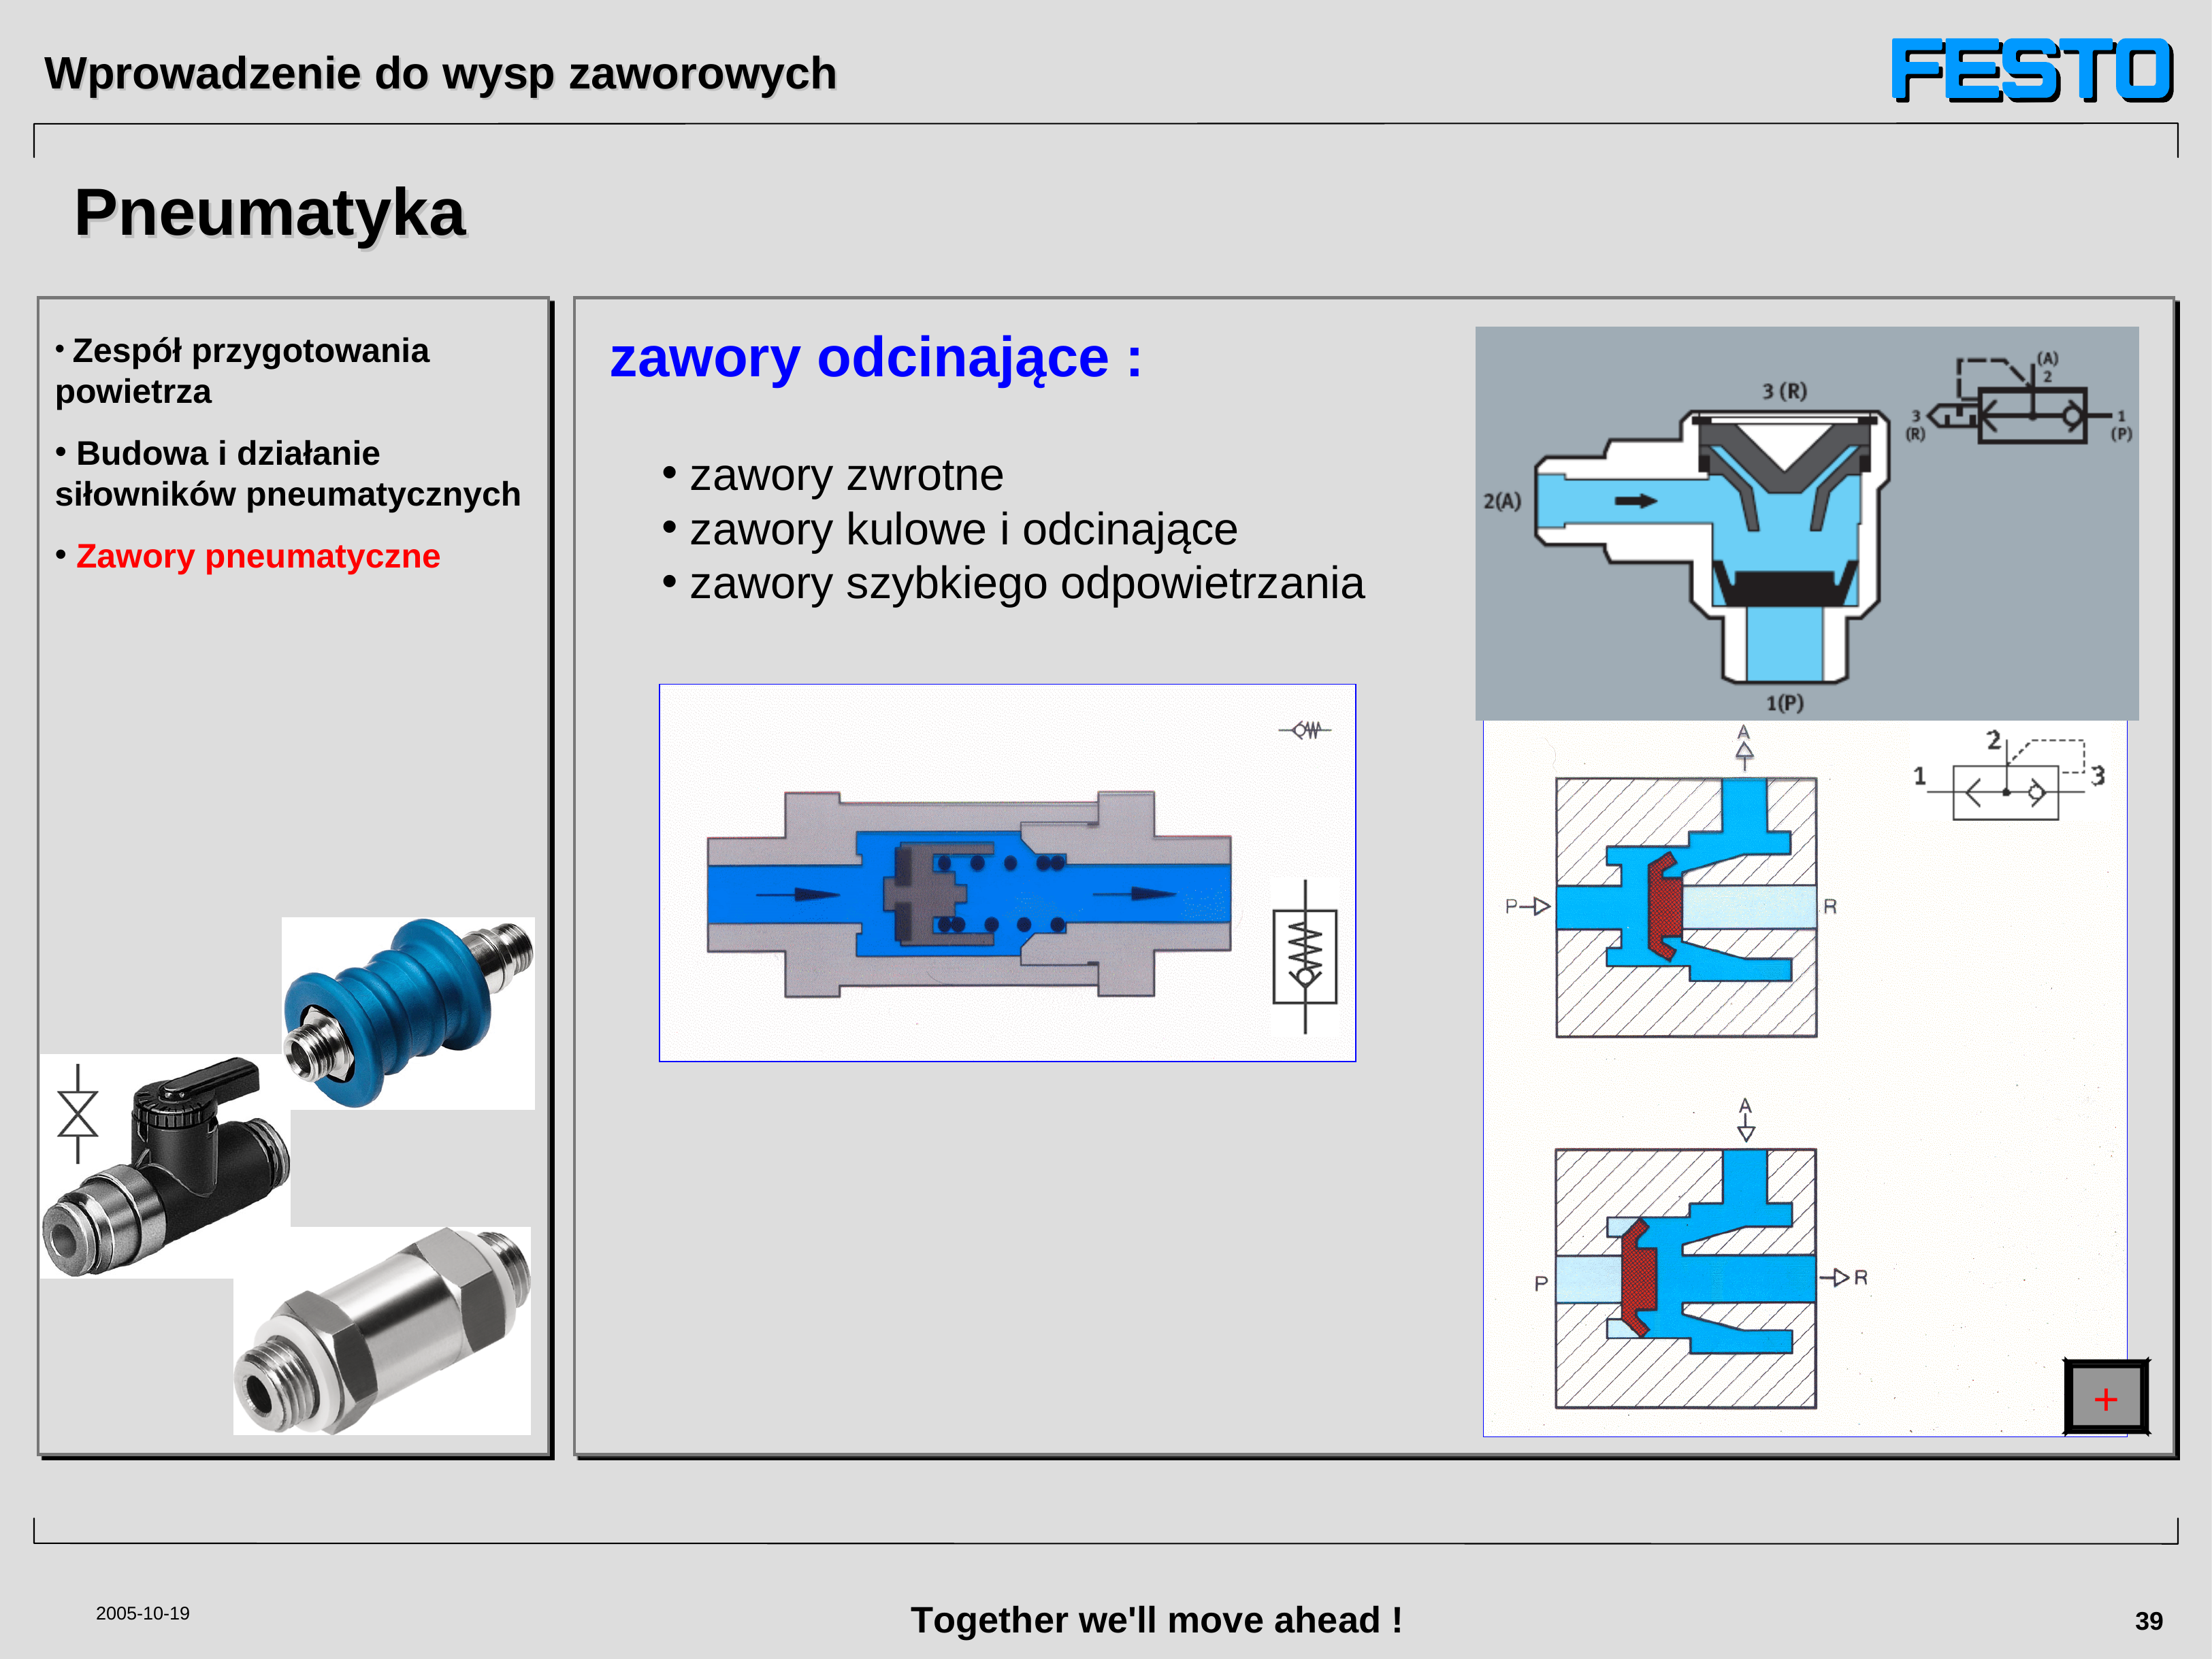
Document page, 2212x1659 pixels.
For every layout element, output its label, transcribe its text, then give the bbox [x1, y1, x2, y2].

text_box <number> [2057, 1592, 2186, 1648]
text_box zawory odcinające : [599, 314, 1681, 394]
picture [1476, 327, 2139, 1436]
picture [40, 917, 535, 1435]
text_box + [2072, 1366, 2142, 1427]
text_box Zespół przygotowania powietrza Budowa i działanie siłowników pneumatycznych Zawory pneumatyczne [44, 323, 536, 642]
text_box zawory zwrotne zawory kulowe i odcinające zawory szybkiego odpowietrzania [651, 439, 1476, 614]
title Pneumatyka [51, 142, 1895, 260]
text_box 2005-10-19 [74, 1592, 387, 1633]
picture [660, 685, 1356, 1062]
text_box Together we'll move ahead ! [807, 1592, 1508, 1644]
